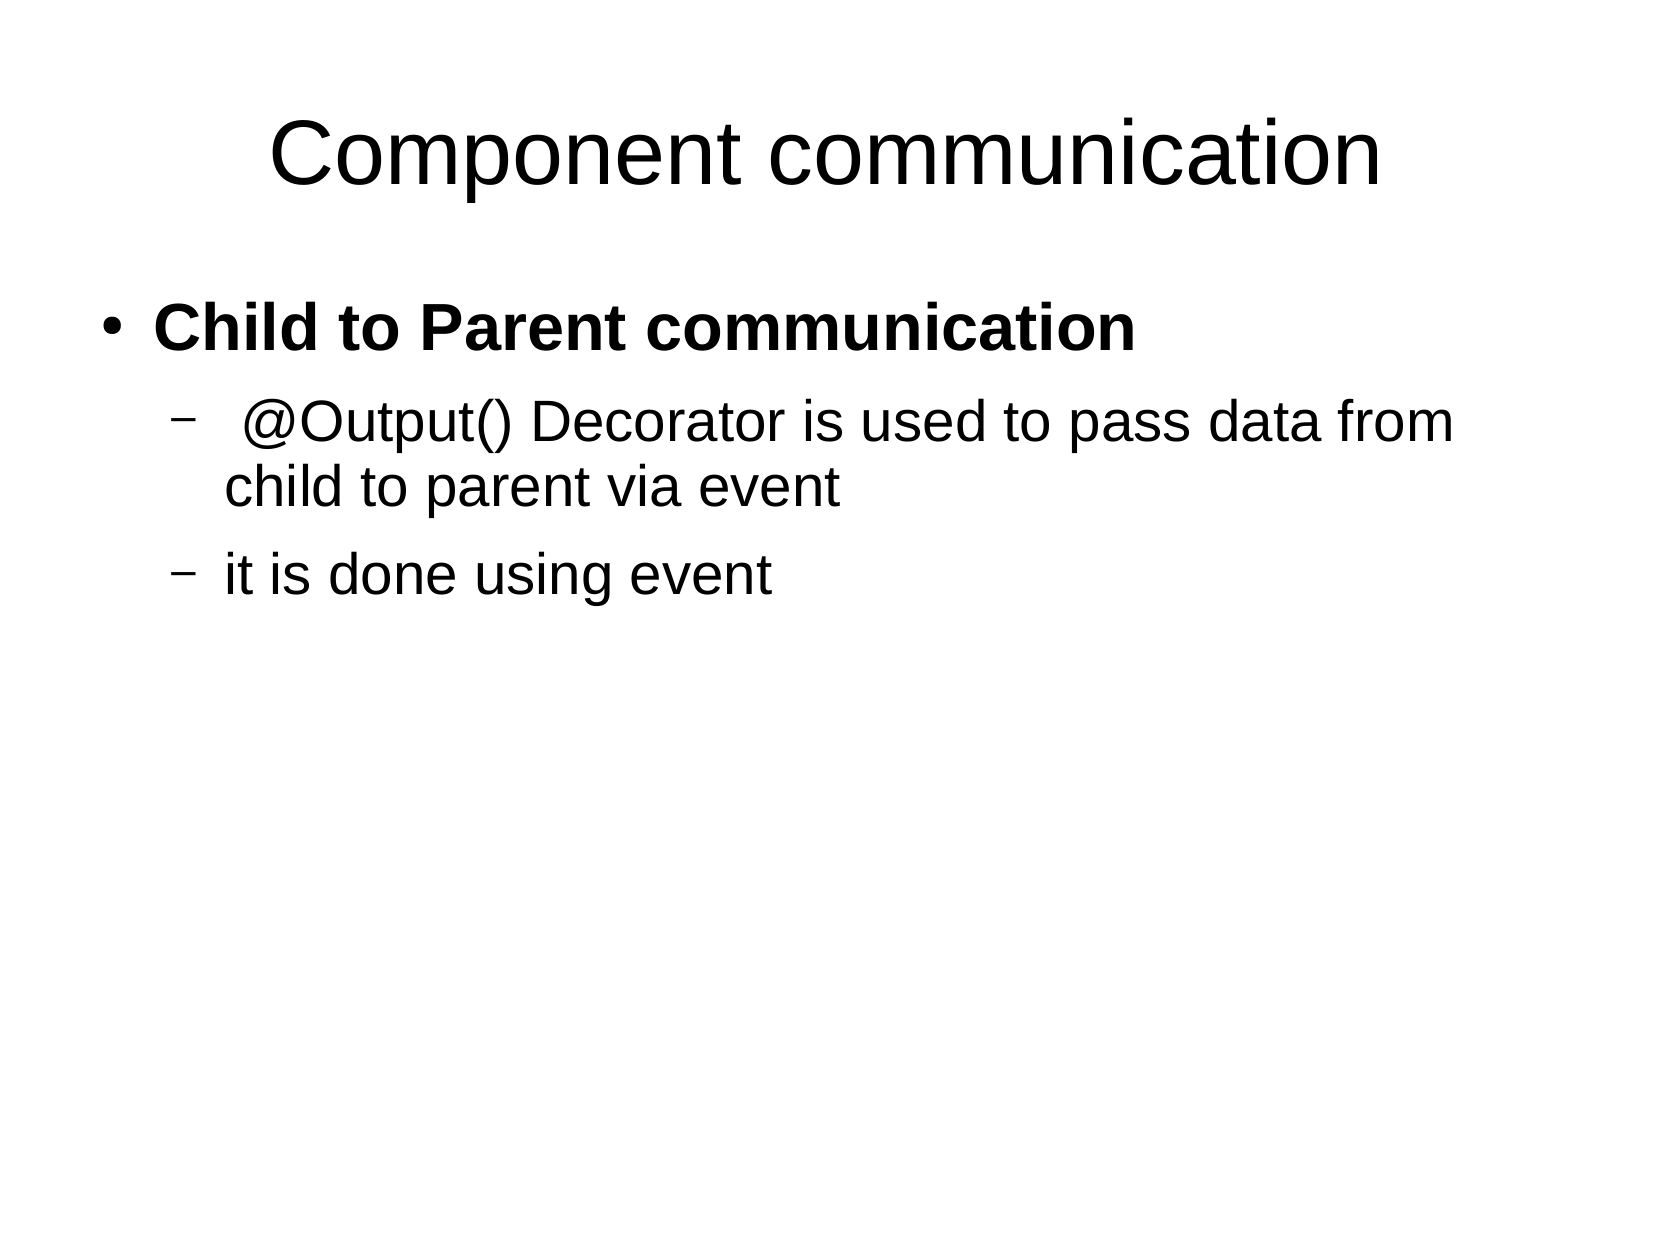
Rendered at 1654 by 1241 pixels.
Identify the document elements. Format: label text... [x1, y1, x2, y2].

title Component communication [82, 49, 1571, 257]
list Child to Parent communication @Output() Decorator is used to pass data from child to parent via event it is done using event [82, 290, 1571, 1010]
